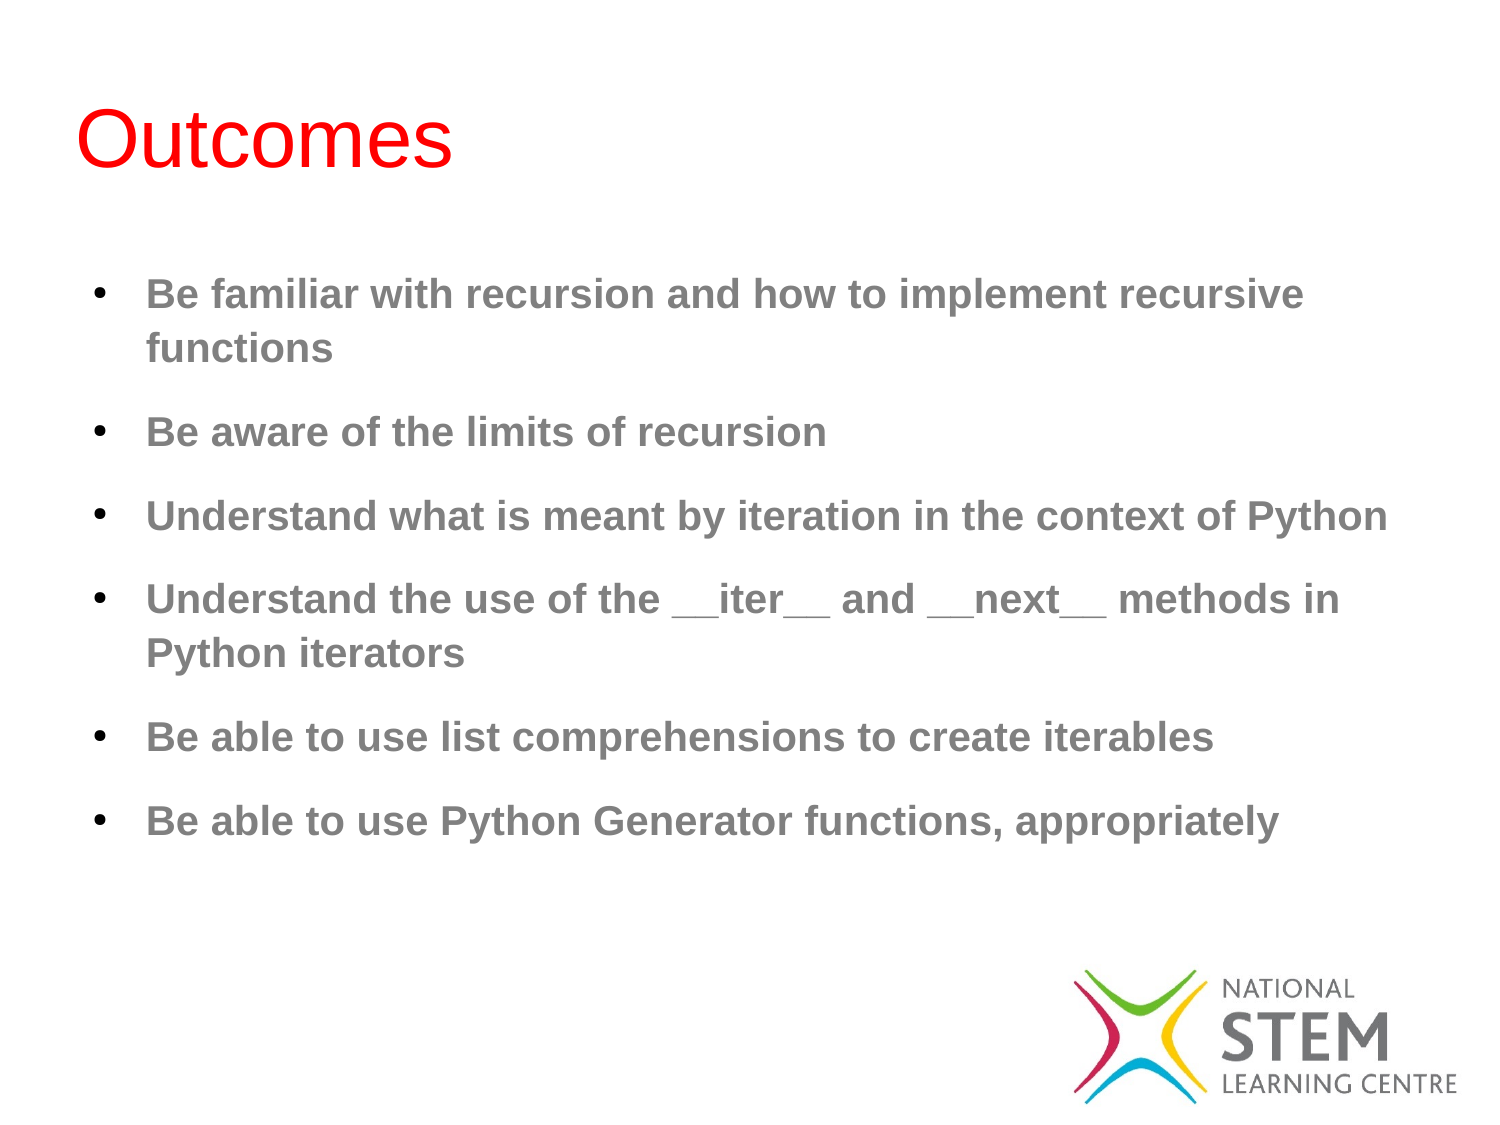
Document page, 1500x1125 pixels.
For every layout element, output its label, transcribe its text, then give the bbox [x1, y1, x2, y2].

picture [1057, 953, 1472, 1120]
title Outcomes [75, 44, 1425, 233]
list Be familiar with recursion and how to implement recursive functions Be aware of the limits of recursion Understand what is meant by iteration in the context of Python Understand the use of the __iter__ and __next__ methods in Python iterators Be able to use list comprehensions to create iterables Be able to use Python Generator functions, appropriately [75, 263, 1425, 916]
